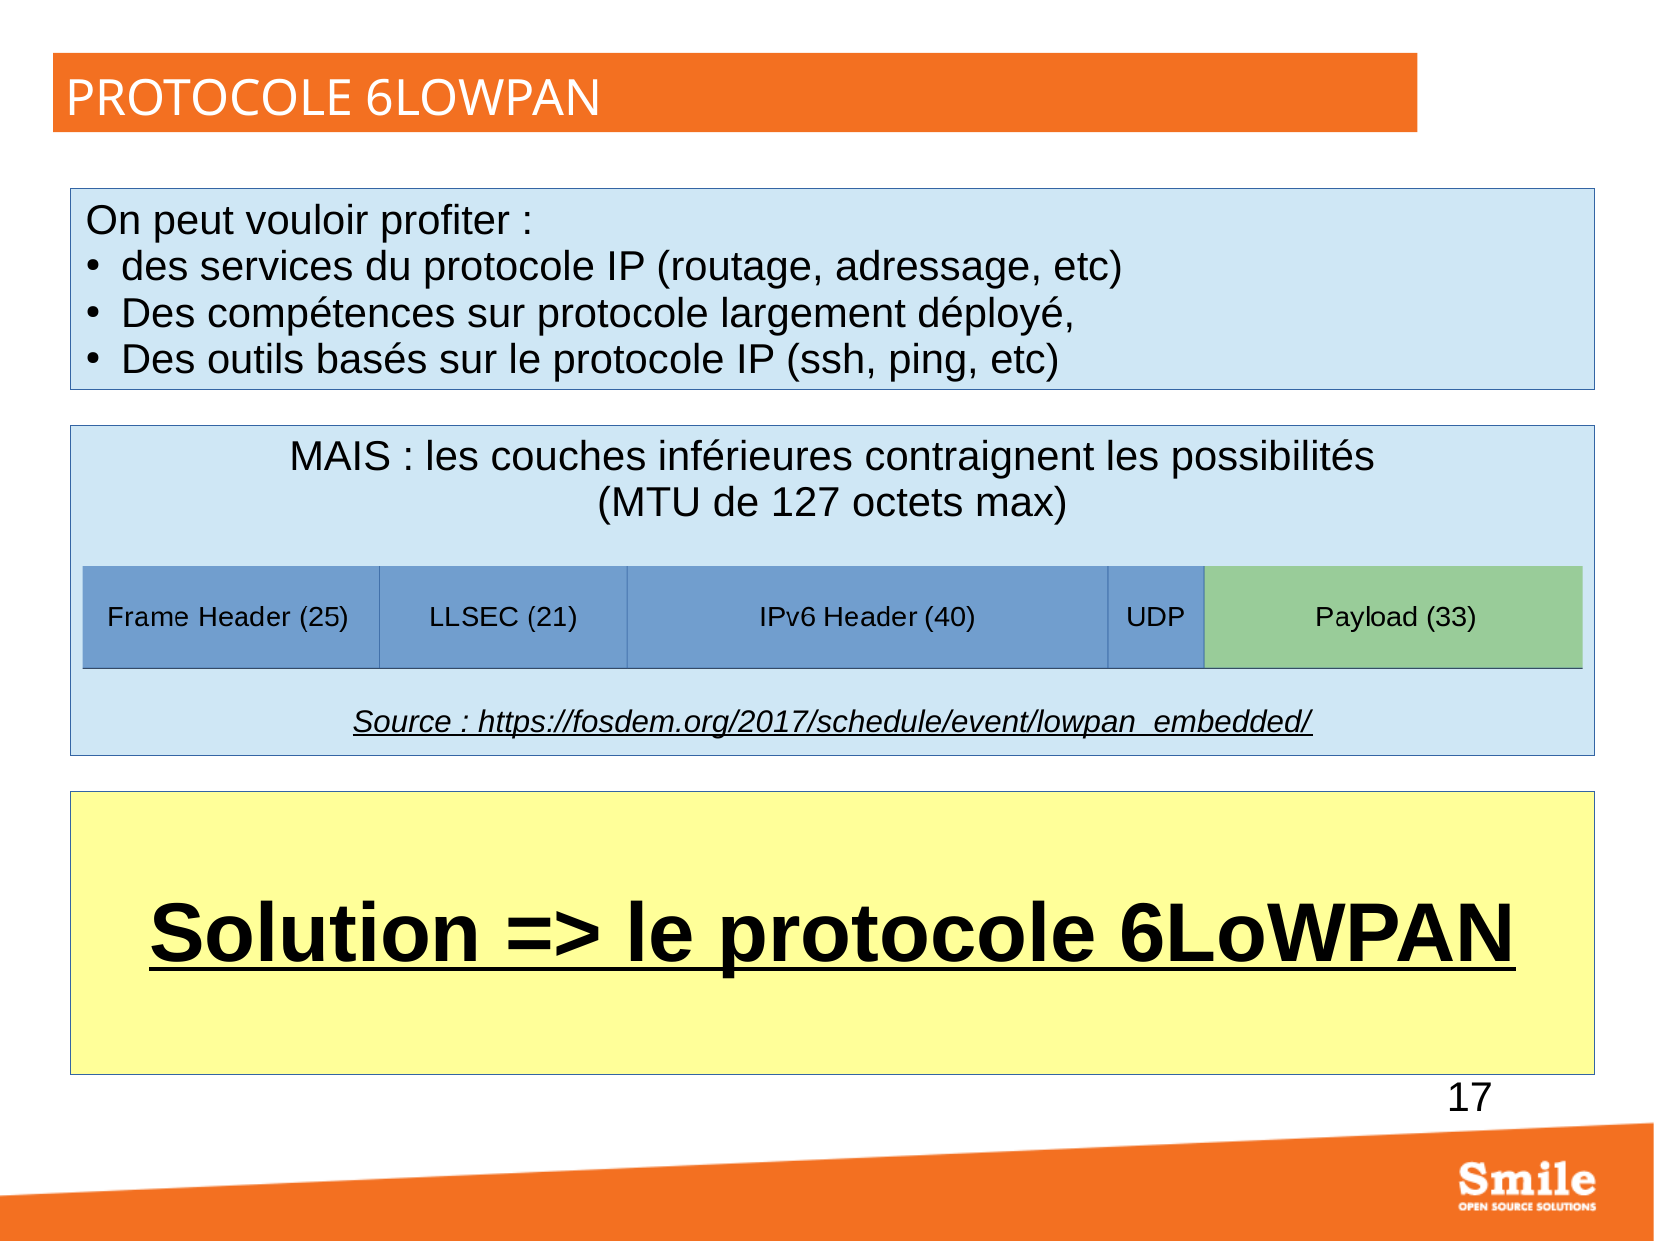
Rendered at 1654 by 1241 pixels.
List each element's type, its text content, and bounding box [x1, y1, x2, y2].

text_box Source : https://fosdem.org/2017/schedule/event/lowpan_embedded/ [129, 696, 1536, 747]
text_box MAIS : les couches inférieures contraignent les possibilités (MTU de 127 octets max) [70, 425, 1595, 756]
text_box Solution => le protocole 6LoWPAN [70, 791, 1595, 1075]
picture [0, 0, 1654, 1241]
title Protocole 6LoWPAN [53, 52, 1418, 133]
text_box On peut vouloir profiter : des services du protocole IP (routage, adressage, etc) Des compétences sur protocole largement déployé, Des outils basés sur le protocole IP (ssh, ping, etc) [70, 188, 1595, 390]
